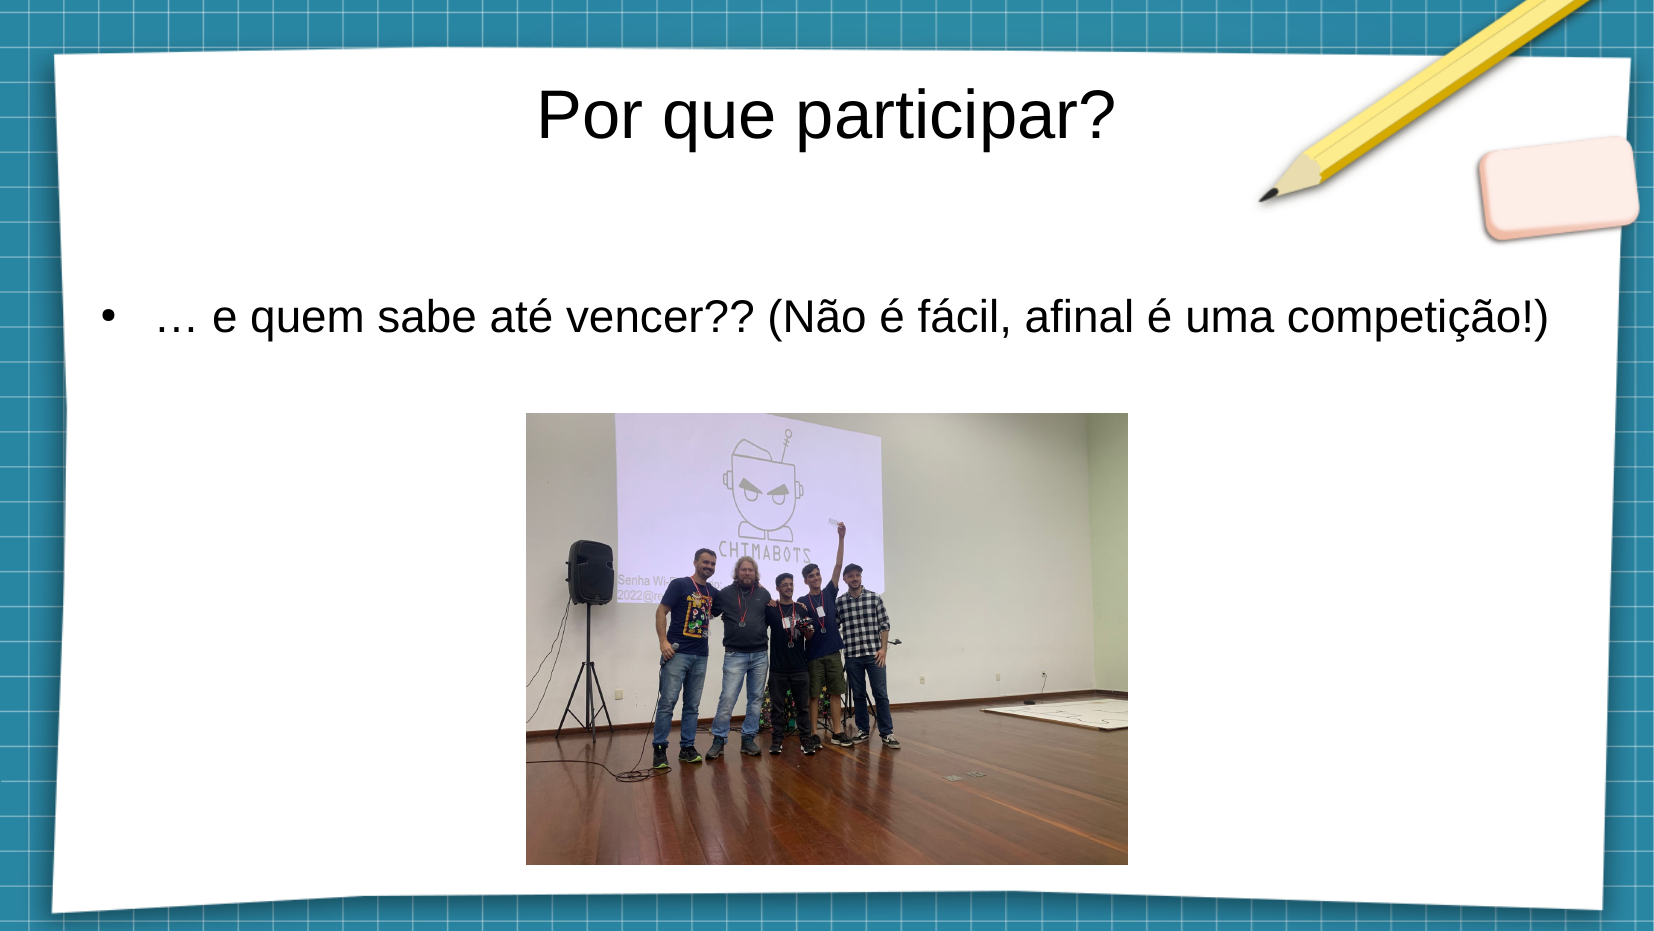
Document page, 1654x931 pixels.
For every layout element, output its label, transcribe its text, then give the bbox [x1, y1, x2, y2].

title Por que participar? [82, 37, 1571, 193]
picture [0, 0, 1654, 931]
list … e quem sabe até vencer?? (Não é fácil, afinal é uma competição!) [82, 217, 1571, 758]
